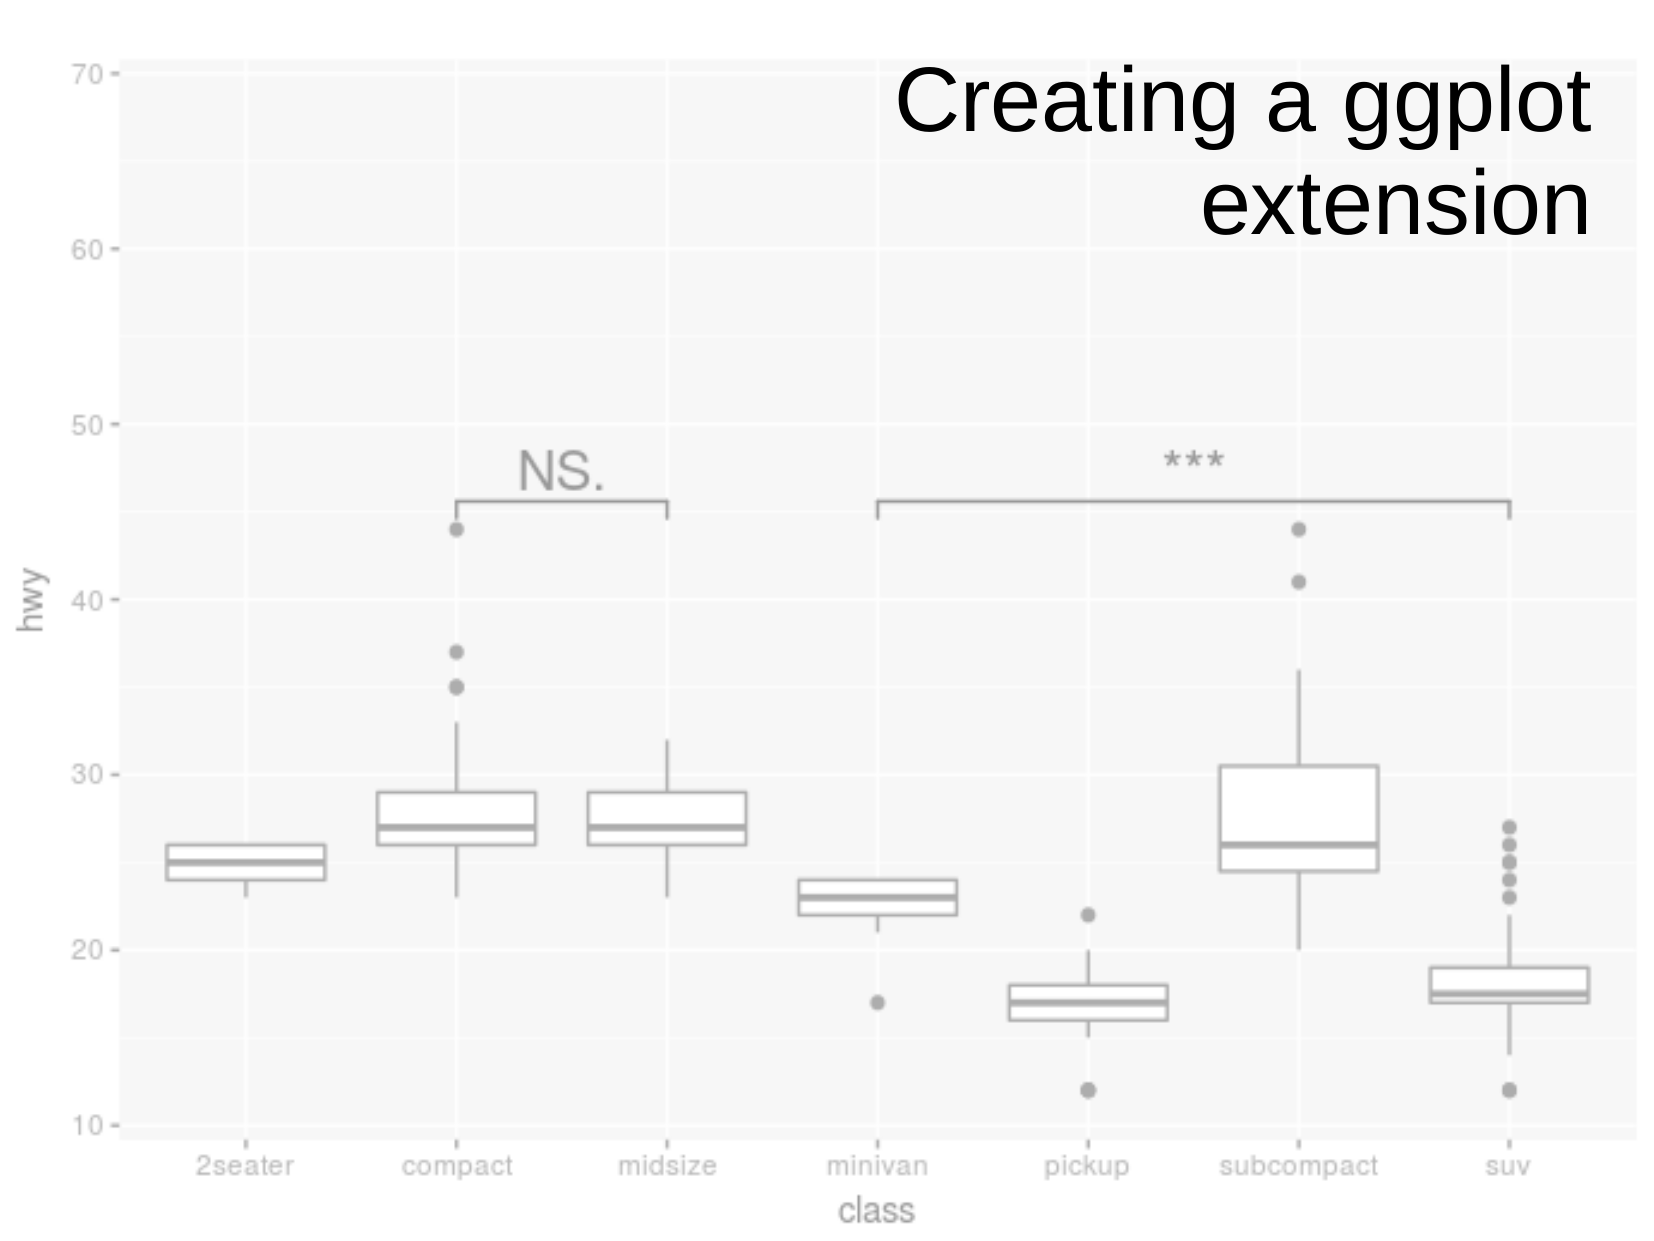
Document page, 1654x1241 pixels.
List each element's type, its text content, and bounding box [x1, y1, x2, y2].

title Creating a ggplot extension [857, 47, 1593, 256]
picture [0, 42, 1654, 1241]
